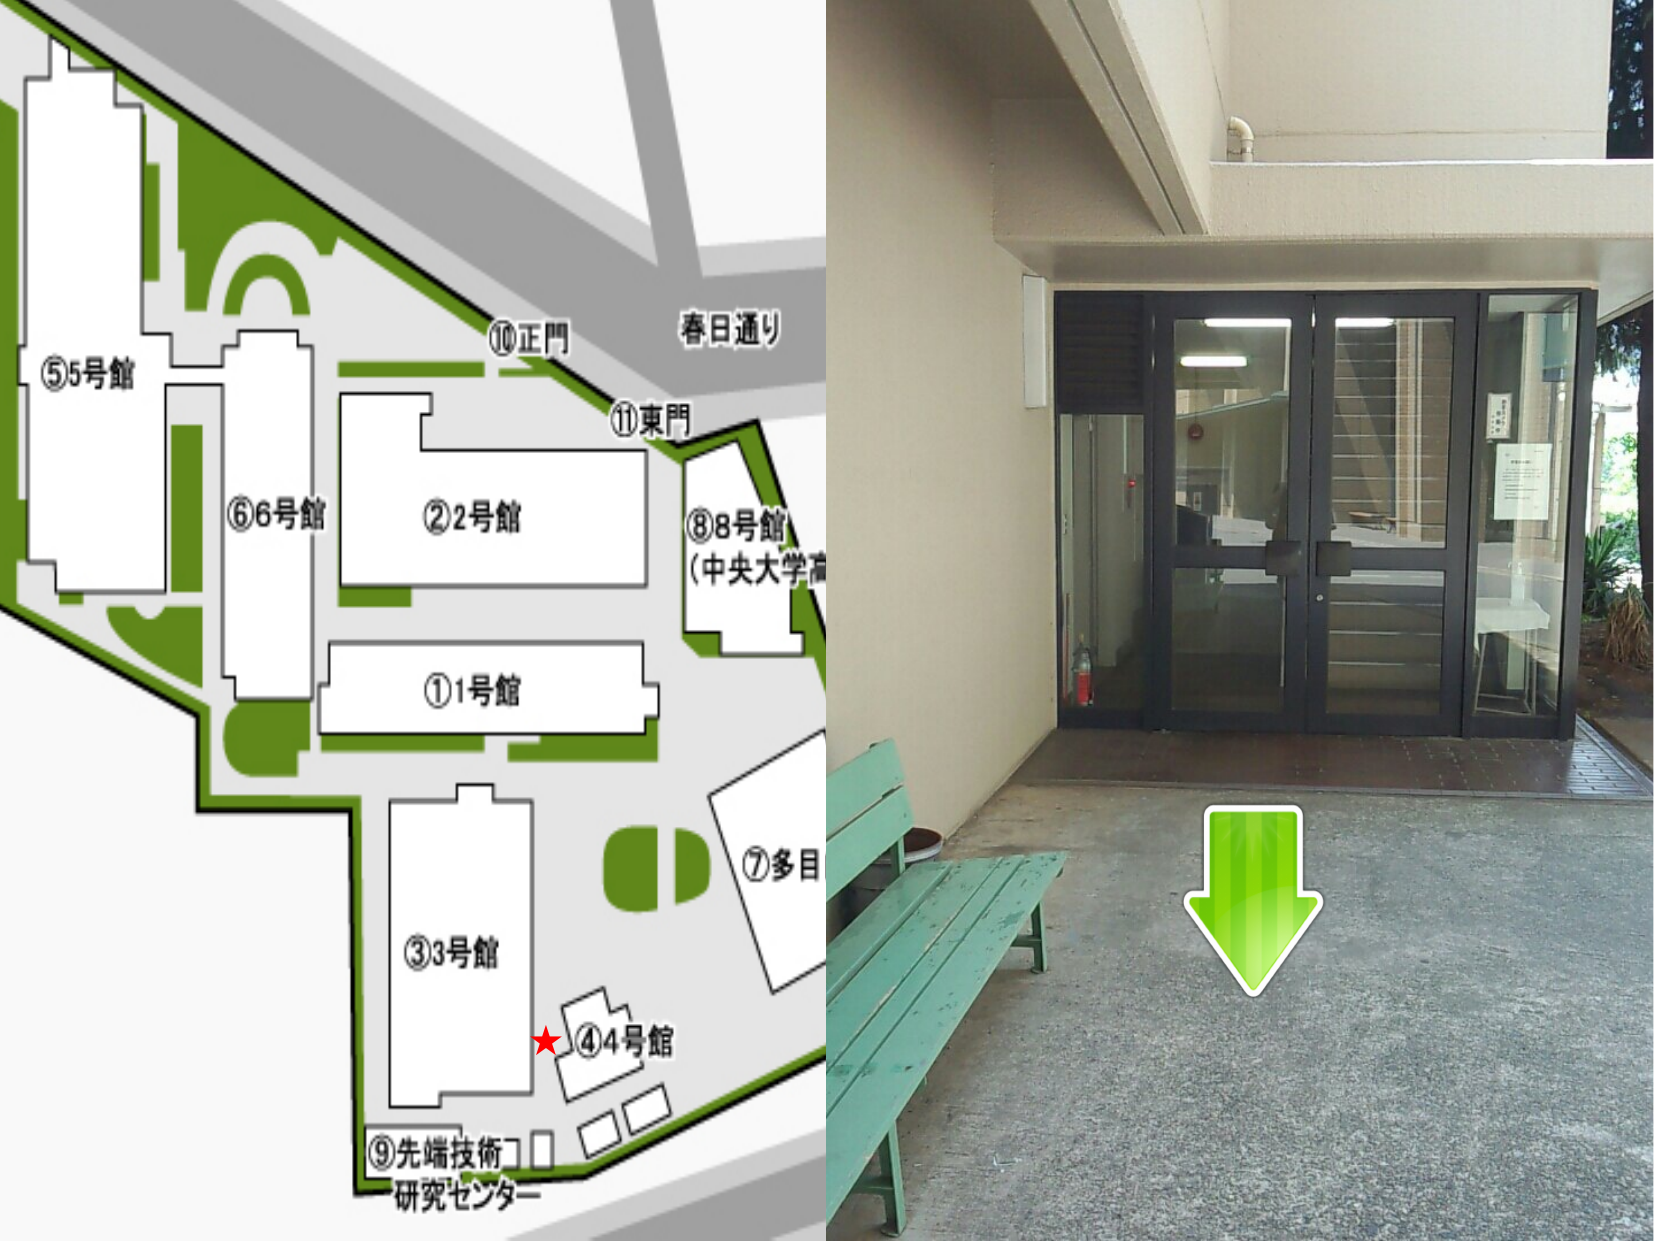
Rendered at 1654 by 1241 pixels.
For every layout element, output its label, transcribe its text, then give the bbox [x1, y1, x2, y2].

title ★ [472, 974, 621, 1108]
picture [0, 0, 1654, 1241]
